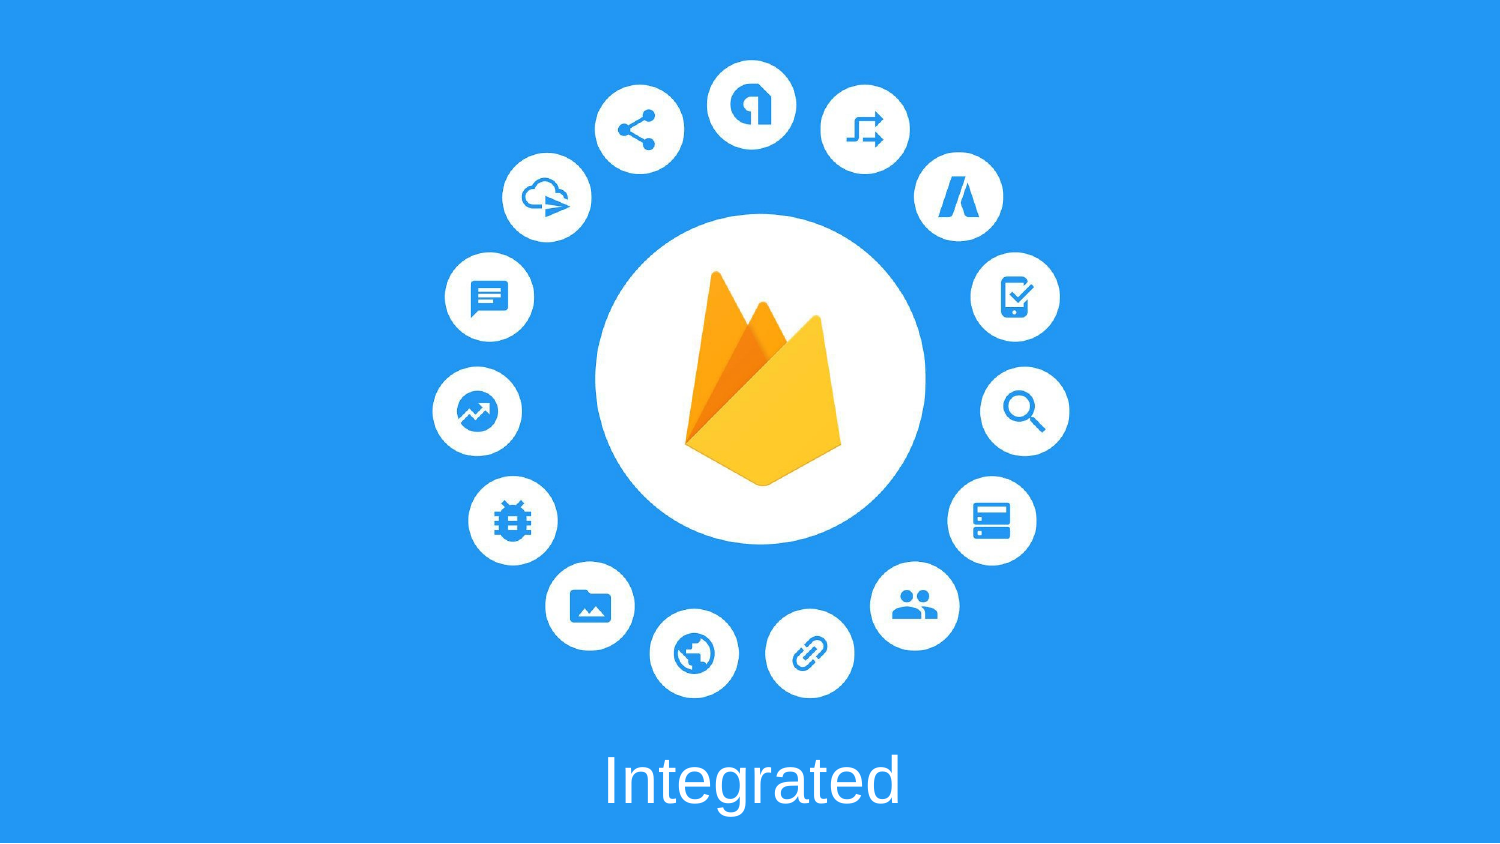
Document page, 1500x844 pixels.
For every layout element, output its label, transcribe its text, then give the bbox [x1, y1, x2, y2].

text_box [0, 0, 1500, 843]
text_box Integrated [588, 735, 920, 826]
